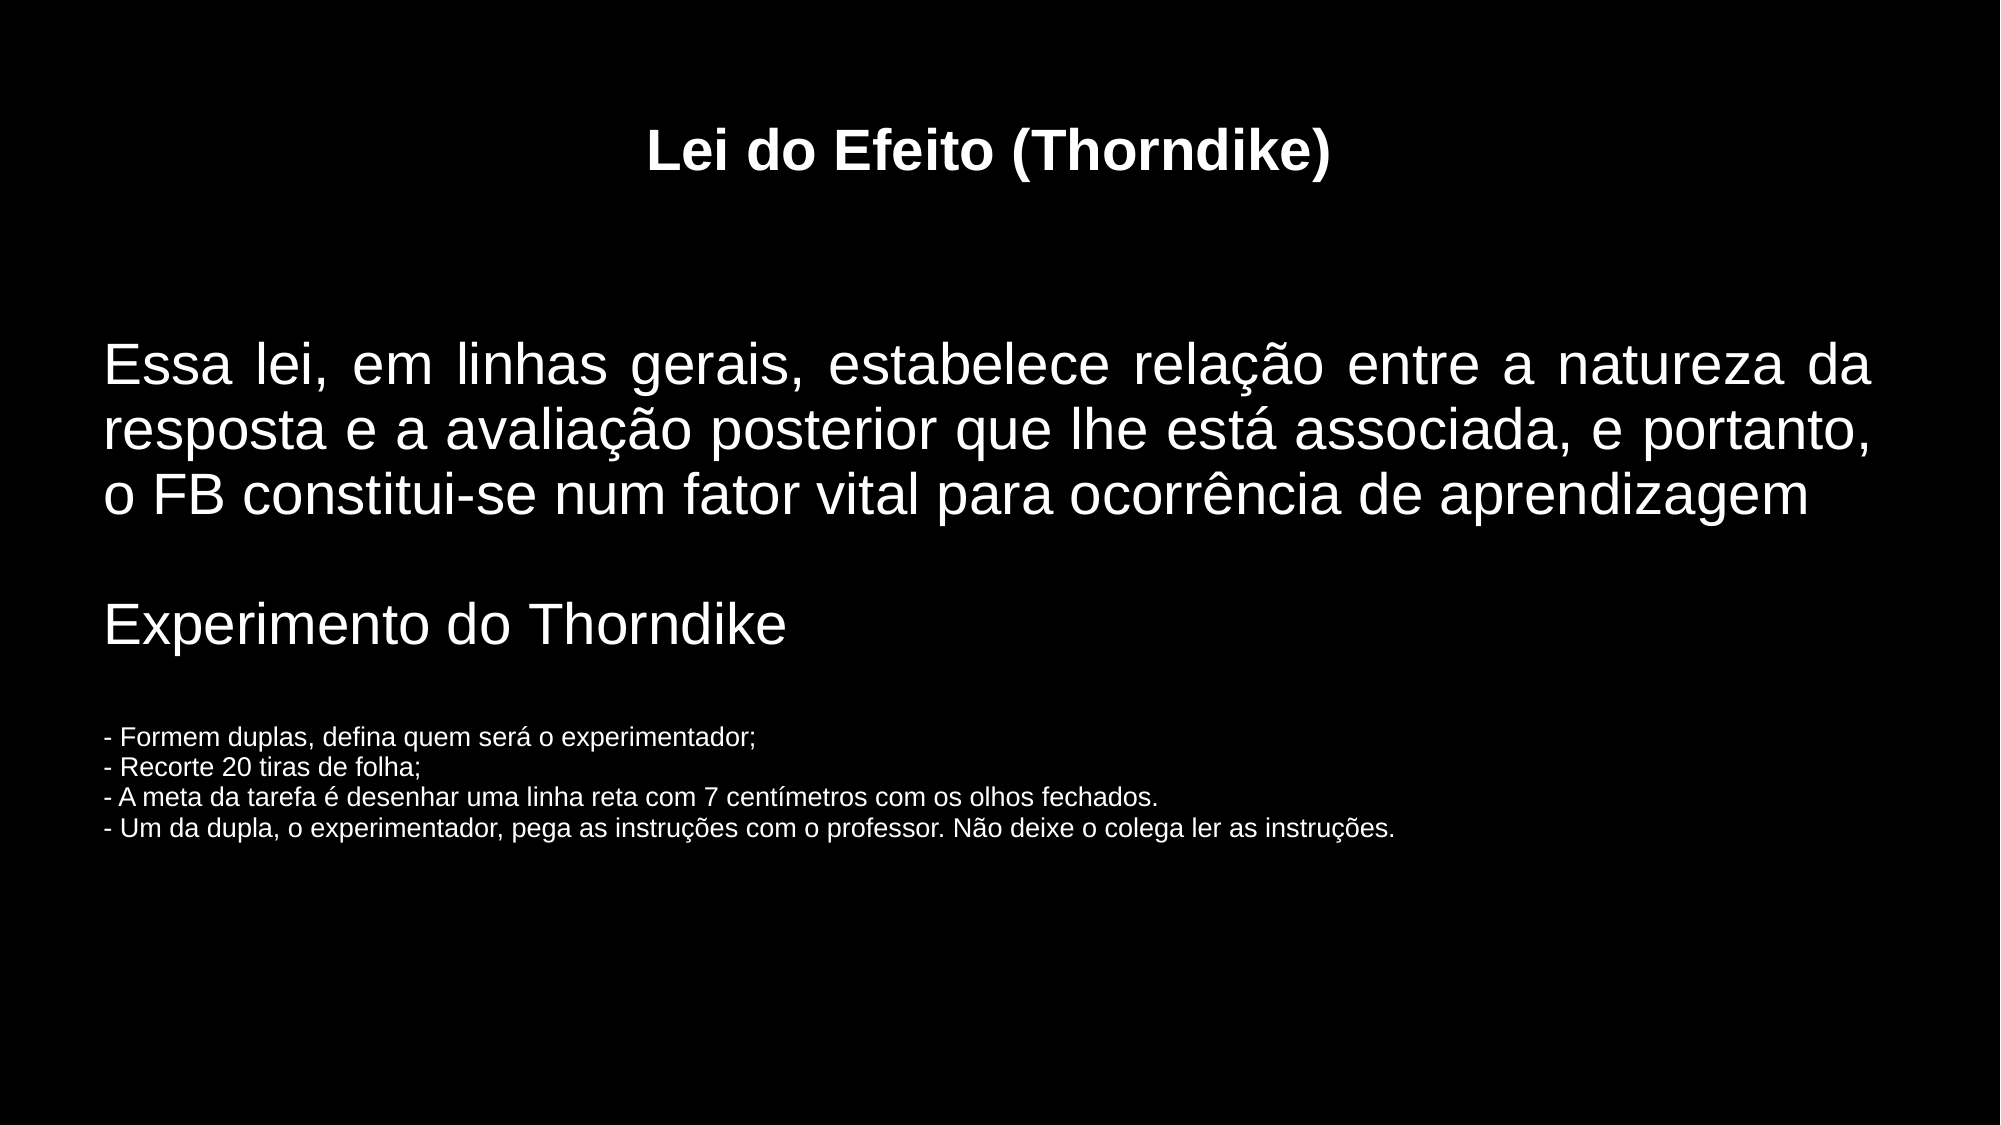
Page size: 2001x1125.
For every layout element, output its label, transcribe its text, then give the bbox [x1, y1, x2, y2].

text_box Lei do Efeito (Thorndike) Essa lei, em linhas gerais, estabelece relação entre a natureza da resposta e a avaliação posterior que lhe está associada, e portanto, o FB constitui-se num fator vital para ocorrência de aprendizagem Experimento do Thorndike - Formem duplas, defina quem será o experimentador; - Recorte 20 tiras de folha; - A meta da tarefa é desenhar uma linha reta com 7 centímetros com os olhos fechados. - Um da dupla, o experimentador, pega as instruções com o professor. Não deixe o colega ler as instruções. [88, 110, 1890, 916]
